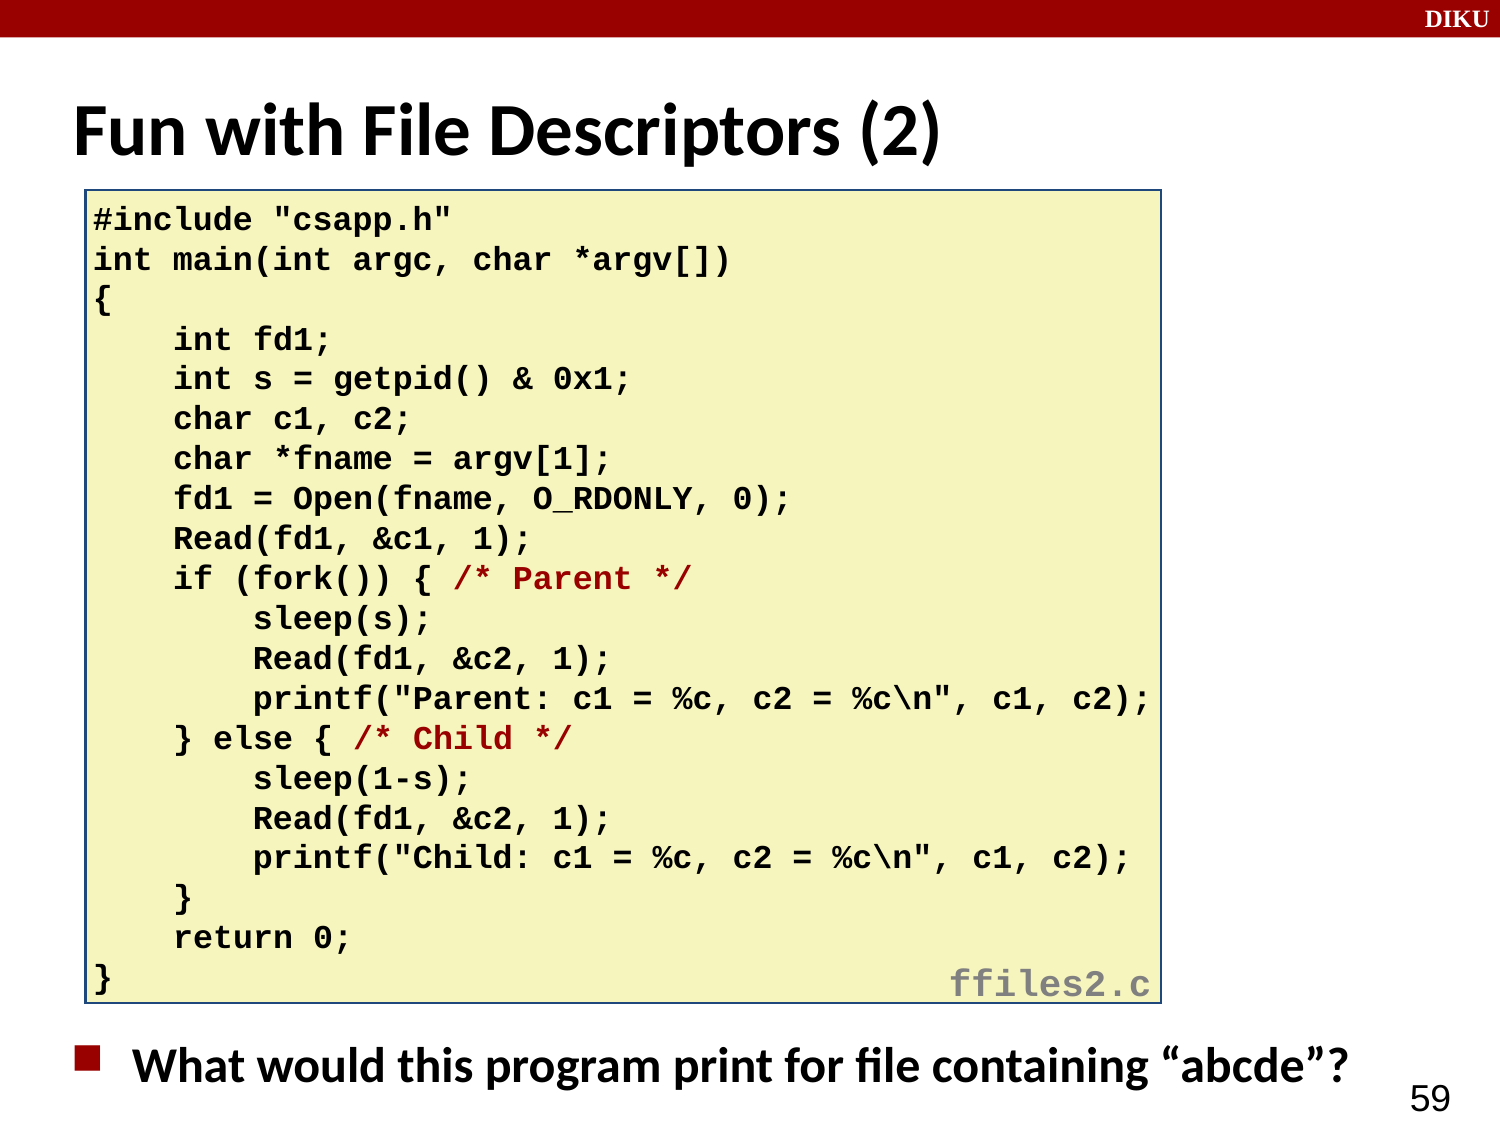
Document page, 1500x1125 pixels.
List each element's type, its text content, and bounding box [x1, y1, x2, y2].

text_box What would this program print for file containing “abcde”? [60, 1025, 1424, 1113]
text_box ffiles2.c [933, 951, 1166, 1012]
text_box #include "csapp.h" int main(int argc, char *argv[]) { int fd1; int s = getpid() & 0x1; char c1, c2; char *fname = argv[1]; fd1 = Open(fname, O_RDONLY, 0); Read(fd1, &c1, 1); if (fork()) { /* Parent */ sleep(s); Read(fd1, &c2, 1); printf("Parent: c1 = %c, c2 = %c\n", c1, c2); } else { /* Child */ sleep(1-s); Read(fd1, &c2, 1); printf("Child: c1 = %c, c2 = %c\n", c1, c2); } return 0; } [85, 189, 1161, 1003]
text_box Fun with File Descriptors (2) [58, 62, 1304, 188]
